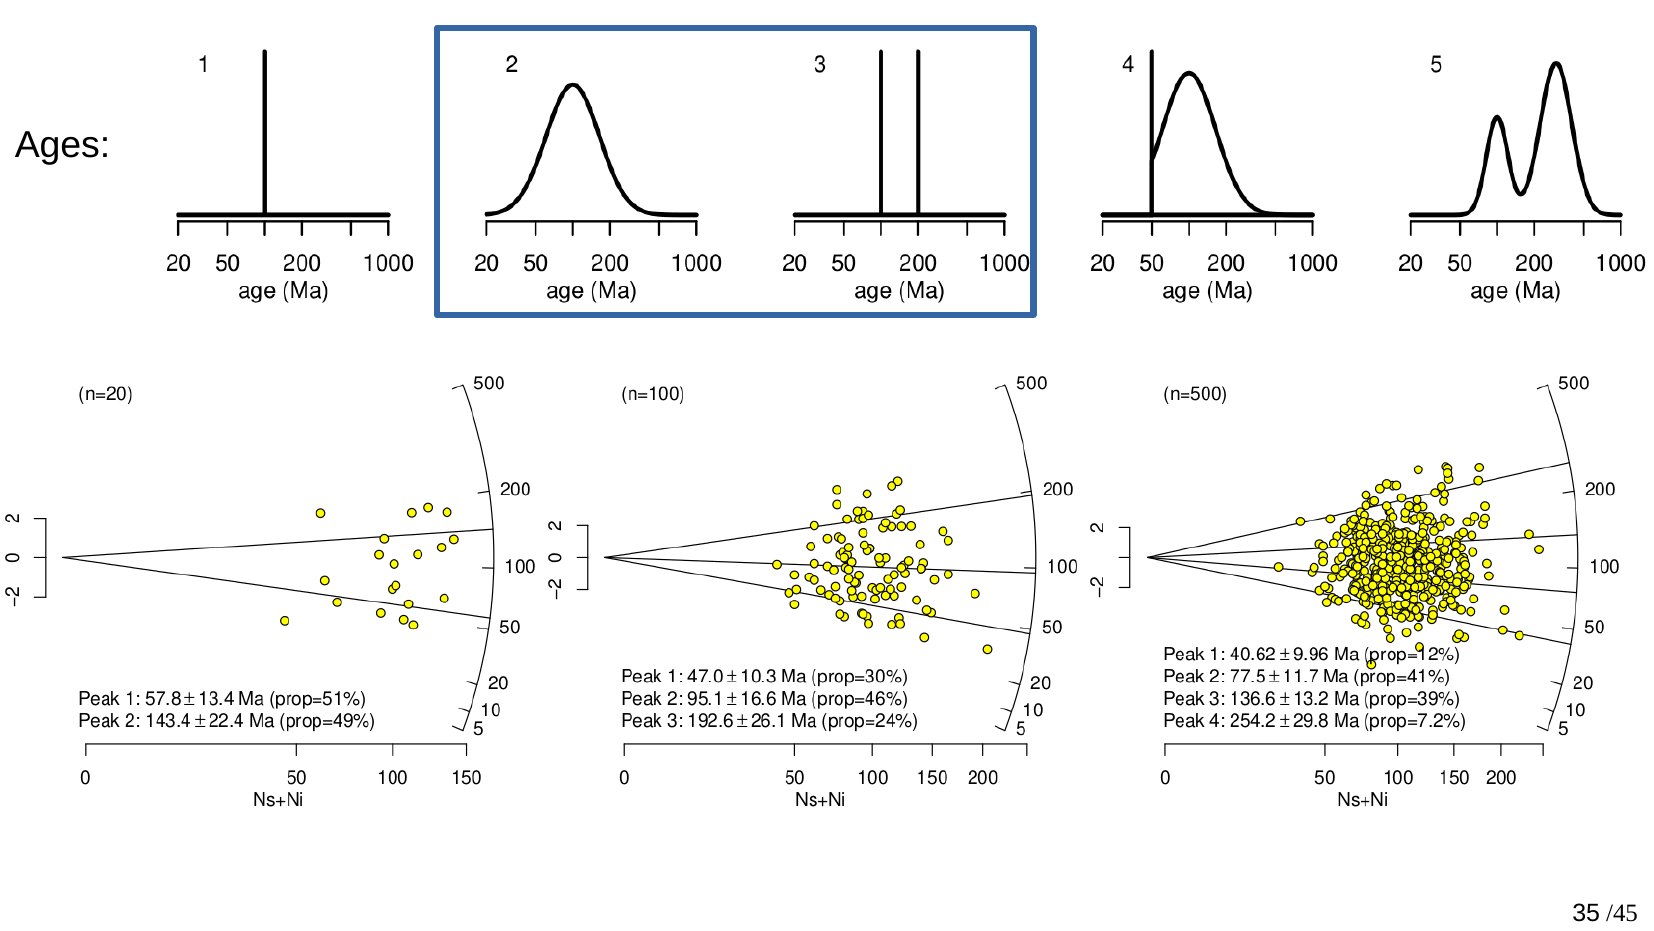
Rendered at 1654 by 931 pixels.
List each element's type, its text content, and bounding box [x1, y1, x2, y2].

picture [440, 39, 1030, 312]
picture [0, 360, 1654, 816]
picture [1037, 39, 1654, 316]
picture [162, 39, 434, 316]
text_box Ages: [0, 116, 178, 174]
